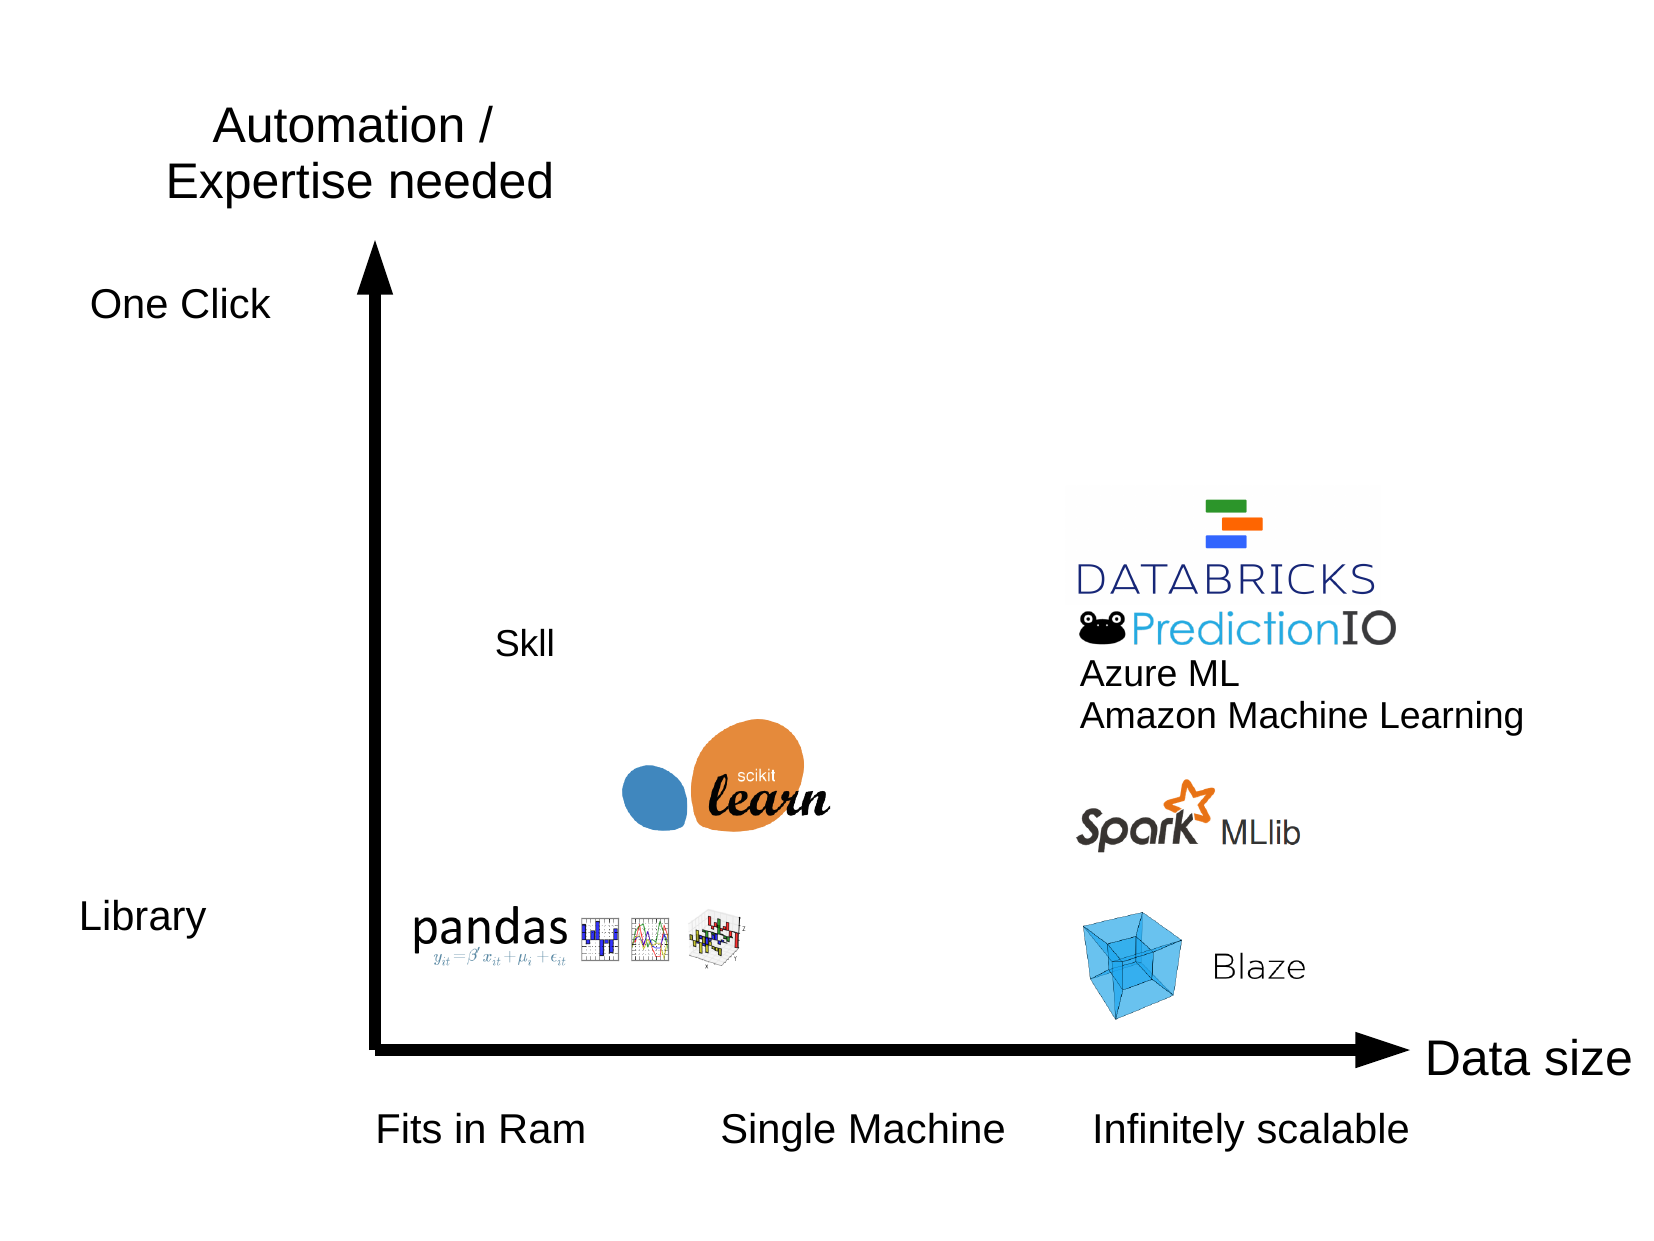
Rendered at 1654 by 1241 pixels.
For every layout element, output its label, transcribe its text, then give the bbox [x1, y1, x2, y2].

text_box Azure ML Amazon Machine Learning [1065, 645, 1576, 828]
text_box Automation / Expertise needed [105, 90, 616, 226]
picture [396, 899, 766, 976]
text_box Data size [1410, 1023, 1653, 1095]
text_box Single Machine [705, 1098, 1051, 1161]
text_box One Click [75, 273, 286, 336]
text_box Infinitely scalable [1077, 1098, 1426, 1164]
picture [1079, 610, 1396, 646]
text_box Fits in Ram [360, 1098, 705, 1161]
picture [622, 719, 841, 856]
text_box Library [63, 885, 244, 947]
picture [1065, 764, 1338, 866]
text_box Skll [480, 615, 571, 676]
picture [1065, 485, 1381, 605]
picture [1046, 896, 1381, 1036]
